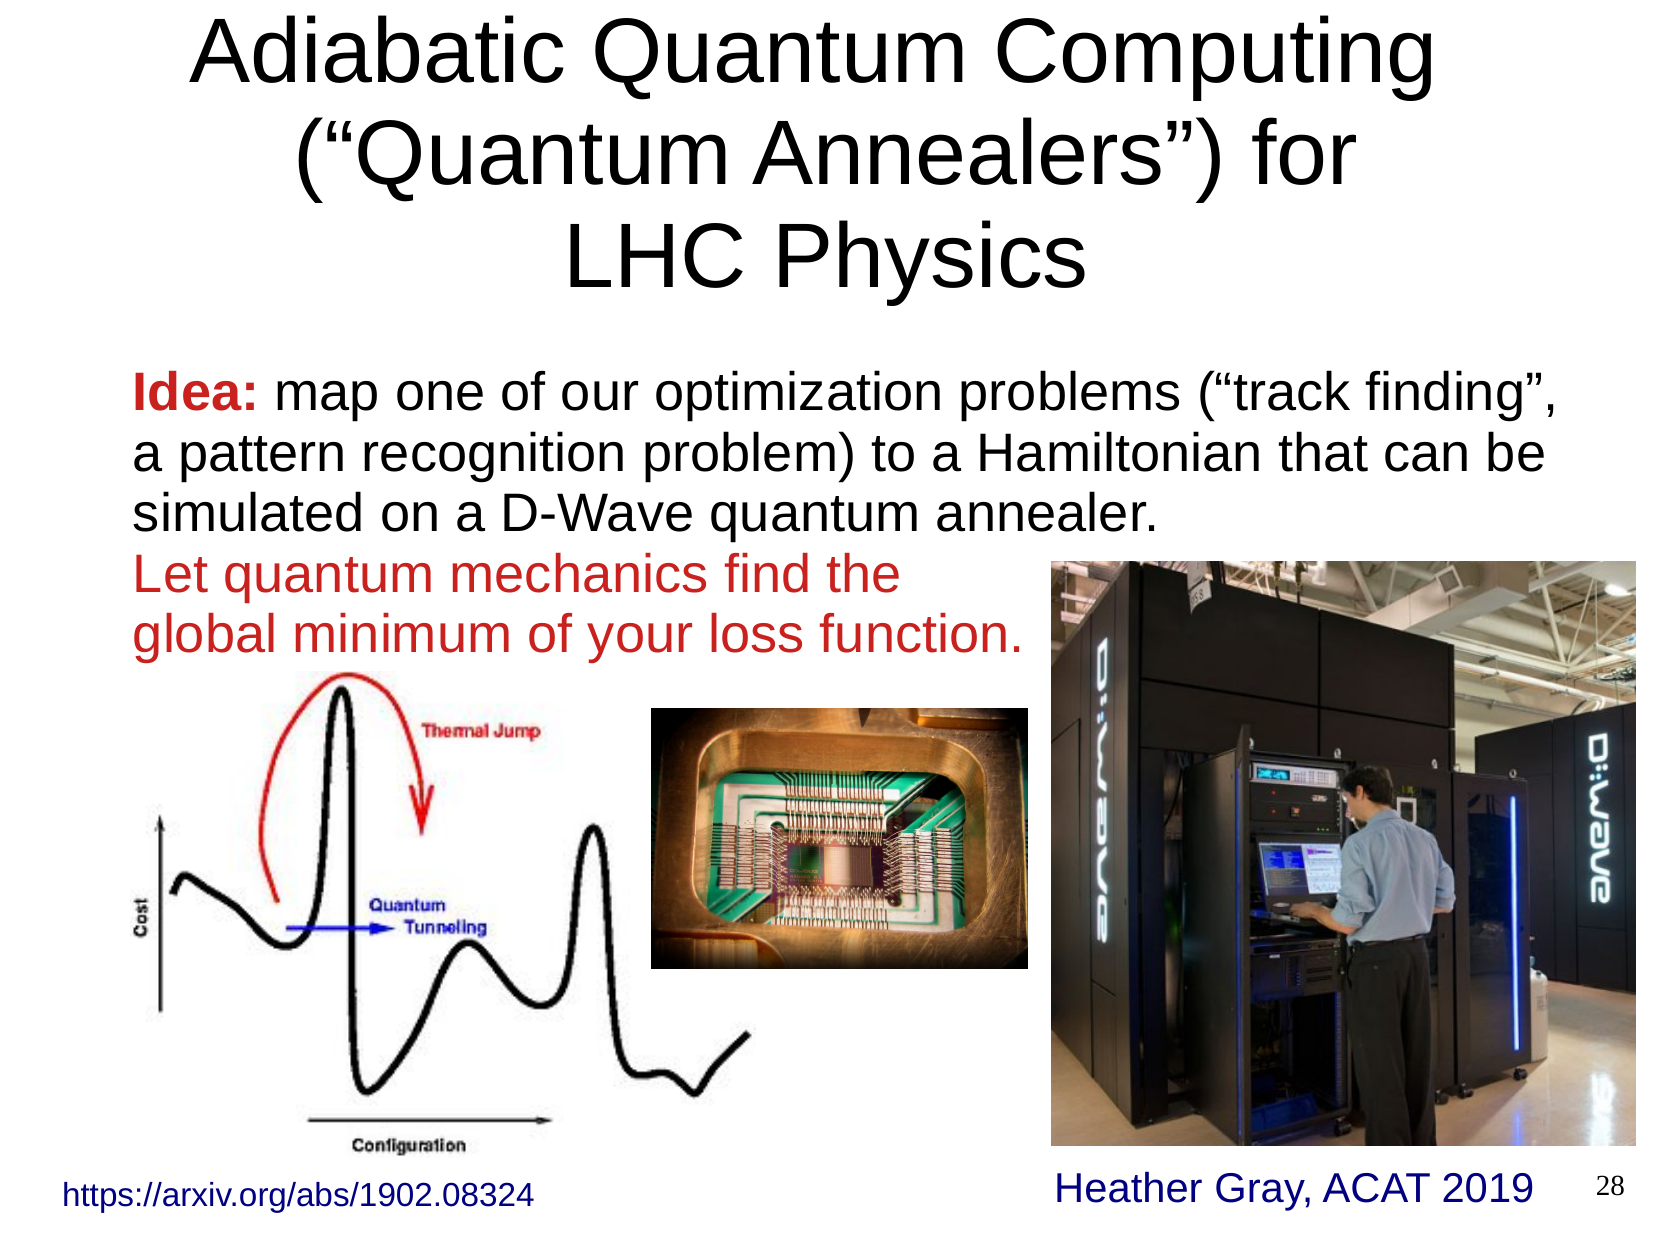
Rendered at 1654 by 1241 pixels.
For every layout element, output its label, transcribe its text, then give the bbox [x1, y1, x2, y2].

picture [130, 671, 1028, 1158]
text_box https://arxiv.org/abs/1902.08324 [47, 1169, 638, 1241]
text_box Heather Gray, ACAT 2019 [1039, 1157, 1571, 1219]
title Adiabatic Quantum Computing (“Quantum Annealers”) for LHC Physics [82, 0, 1571, 307]
picture [1051, 561, 1636, 1146]
text_box Idea: map one of our optimization problems (“track finding”, a pattern recognition problem) to a Hamiltonian that can be simulated on a D-Wave quantum annealer. Let quantum mechanics find the global minimum of your loss function. [118, 354, 1607, 672]
